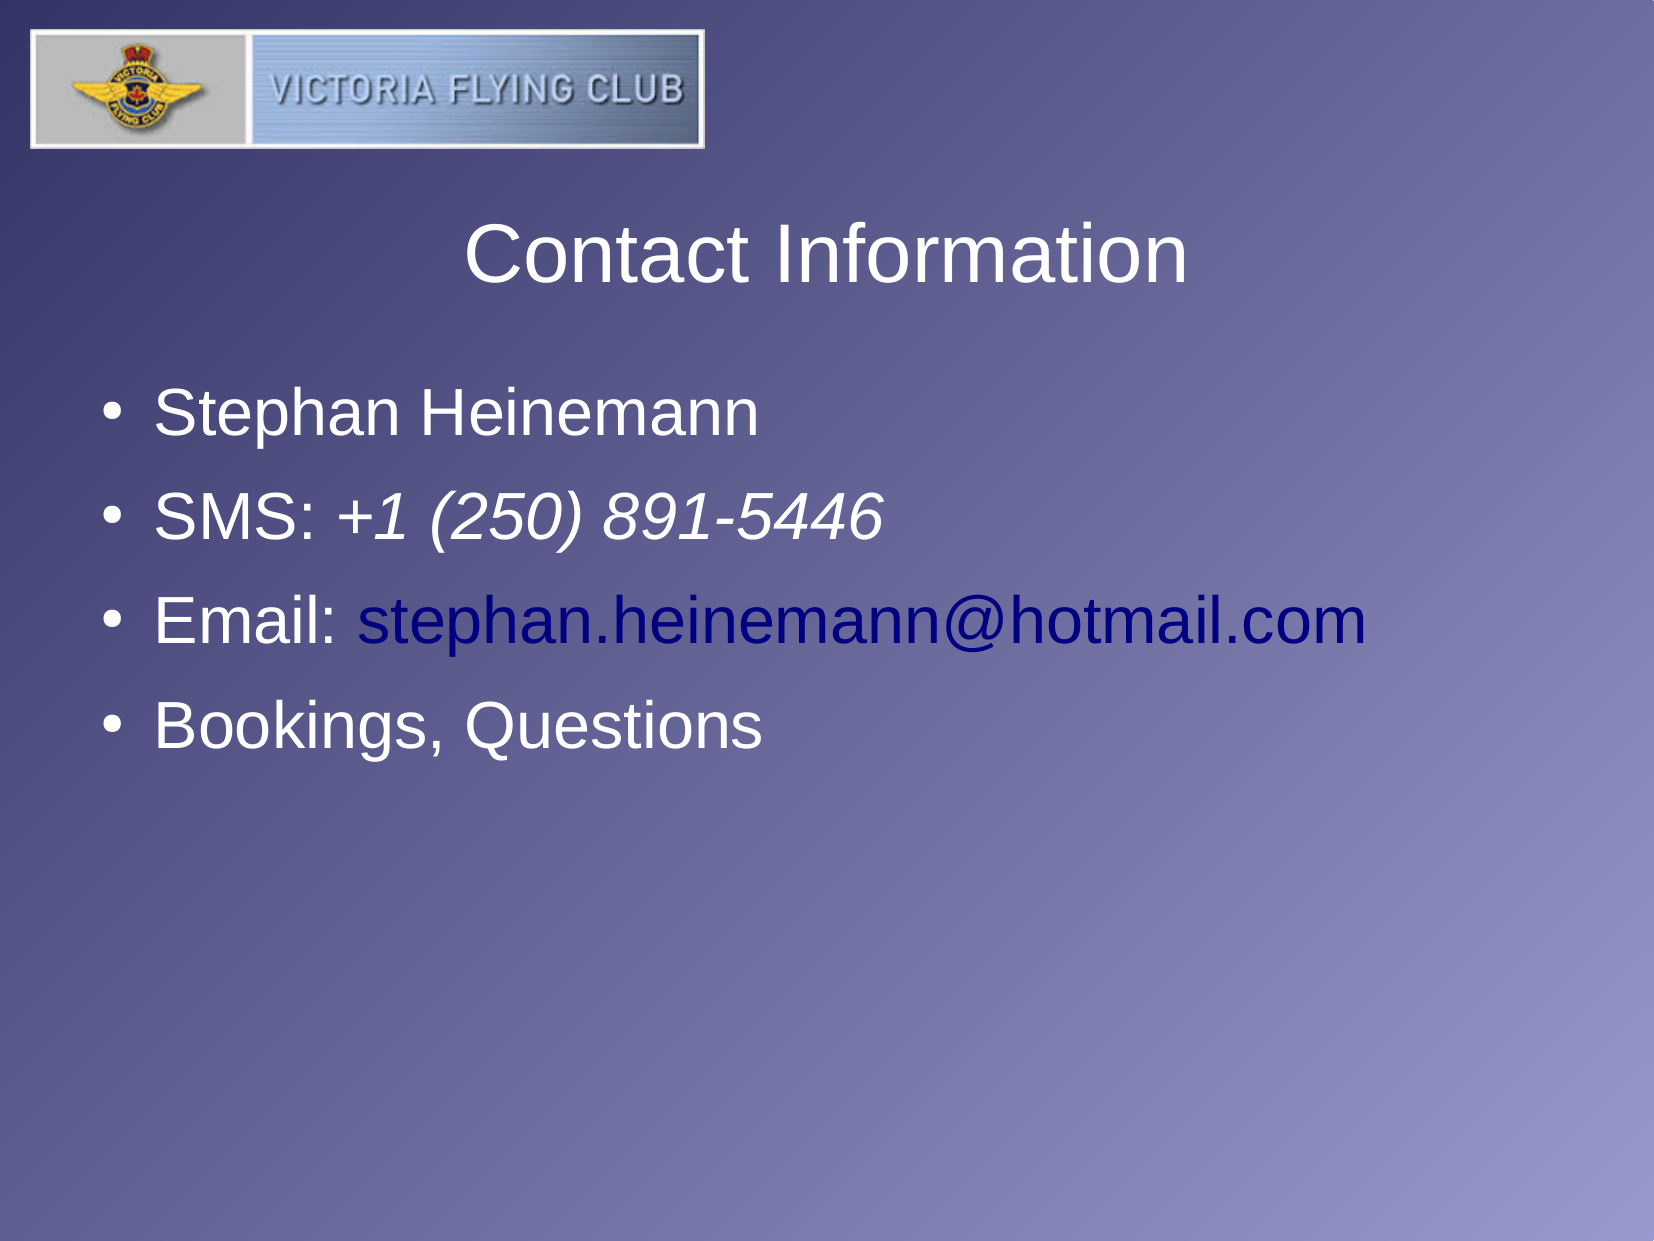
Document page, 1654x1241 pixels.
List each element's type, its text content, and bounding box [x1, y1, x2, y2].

picture [30, 29, 705, 149]
title Contact Information [82, 149, 1571, 357]
list Stephan Heinemann SMS: +1 (250) 891-5446 Email: stephan.heinemann@hotmail.com Bookings, Questions [82, 374, 1571, 1095]
